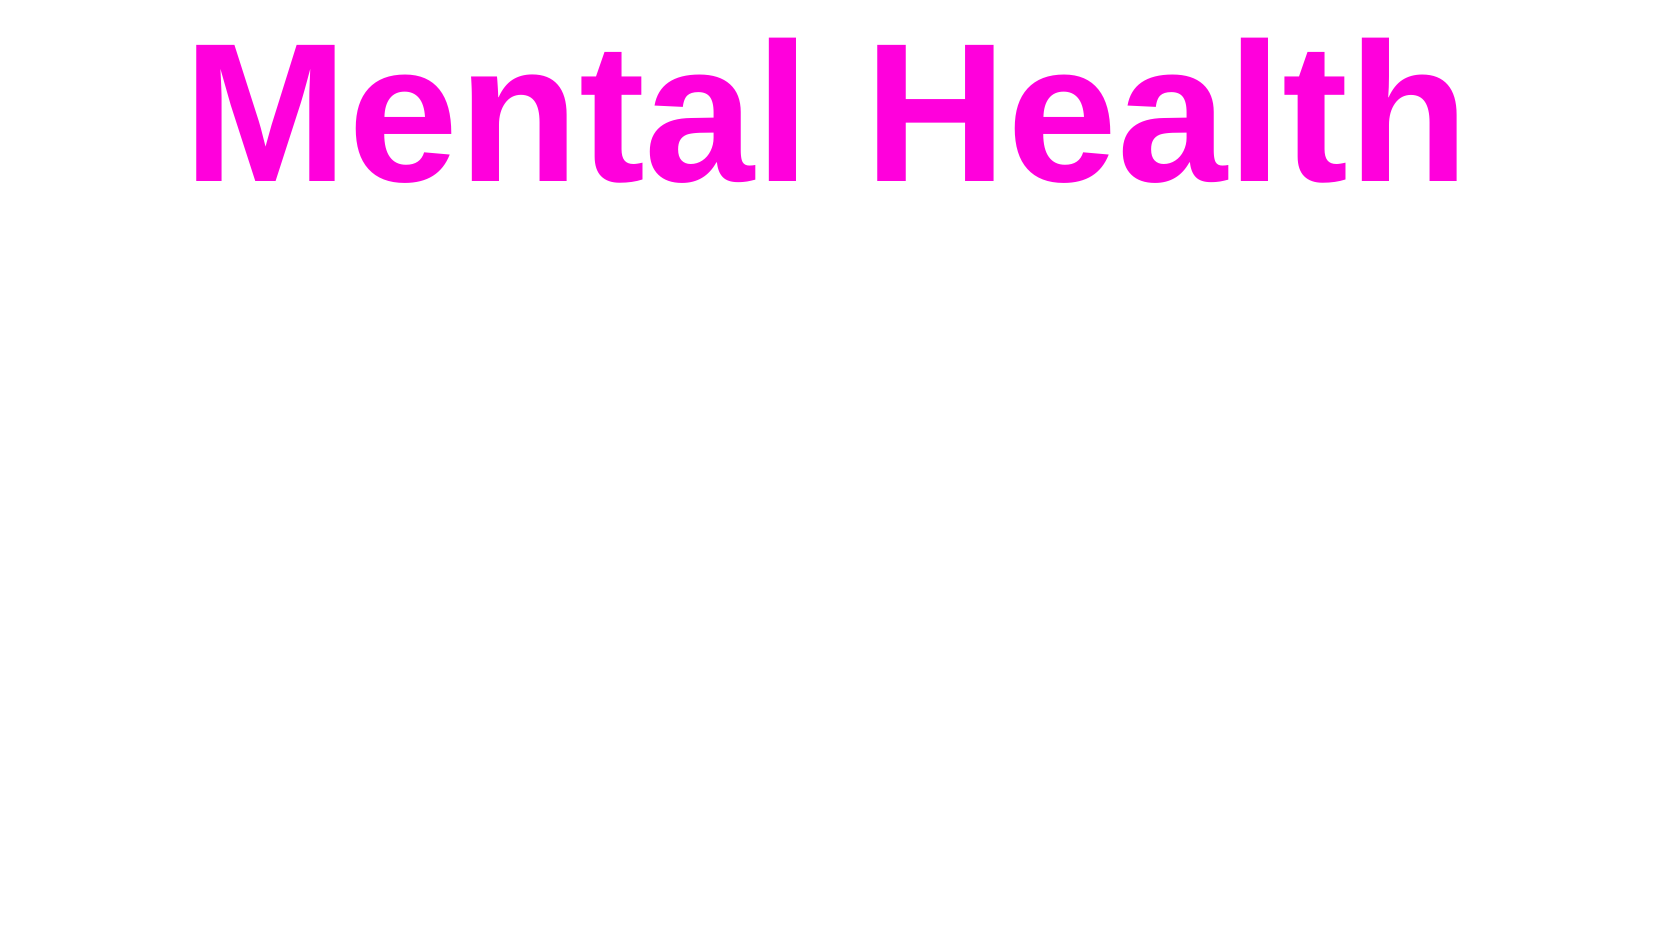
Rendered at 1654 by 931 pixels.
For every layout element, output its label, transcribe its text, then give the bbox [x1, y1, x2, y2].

title Mental Health [0, 0, 1654, 226]
